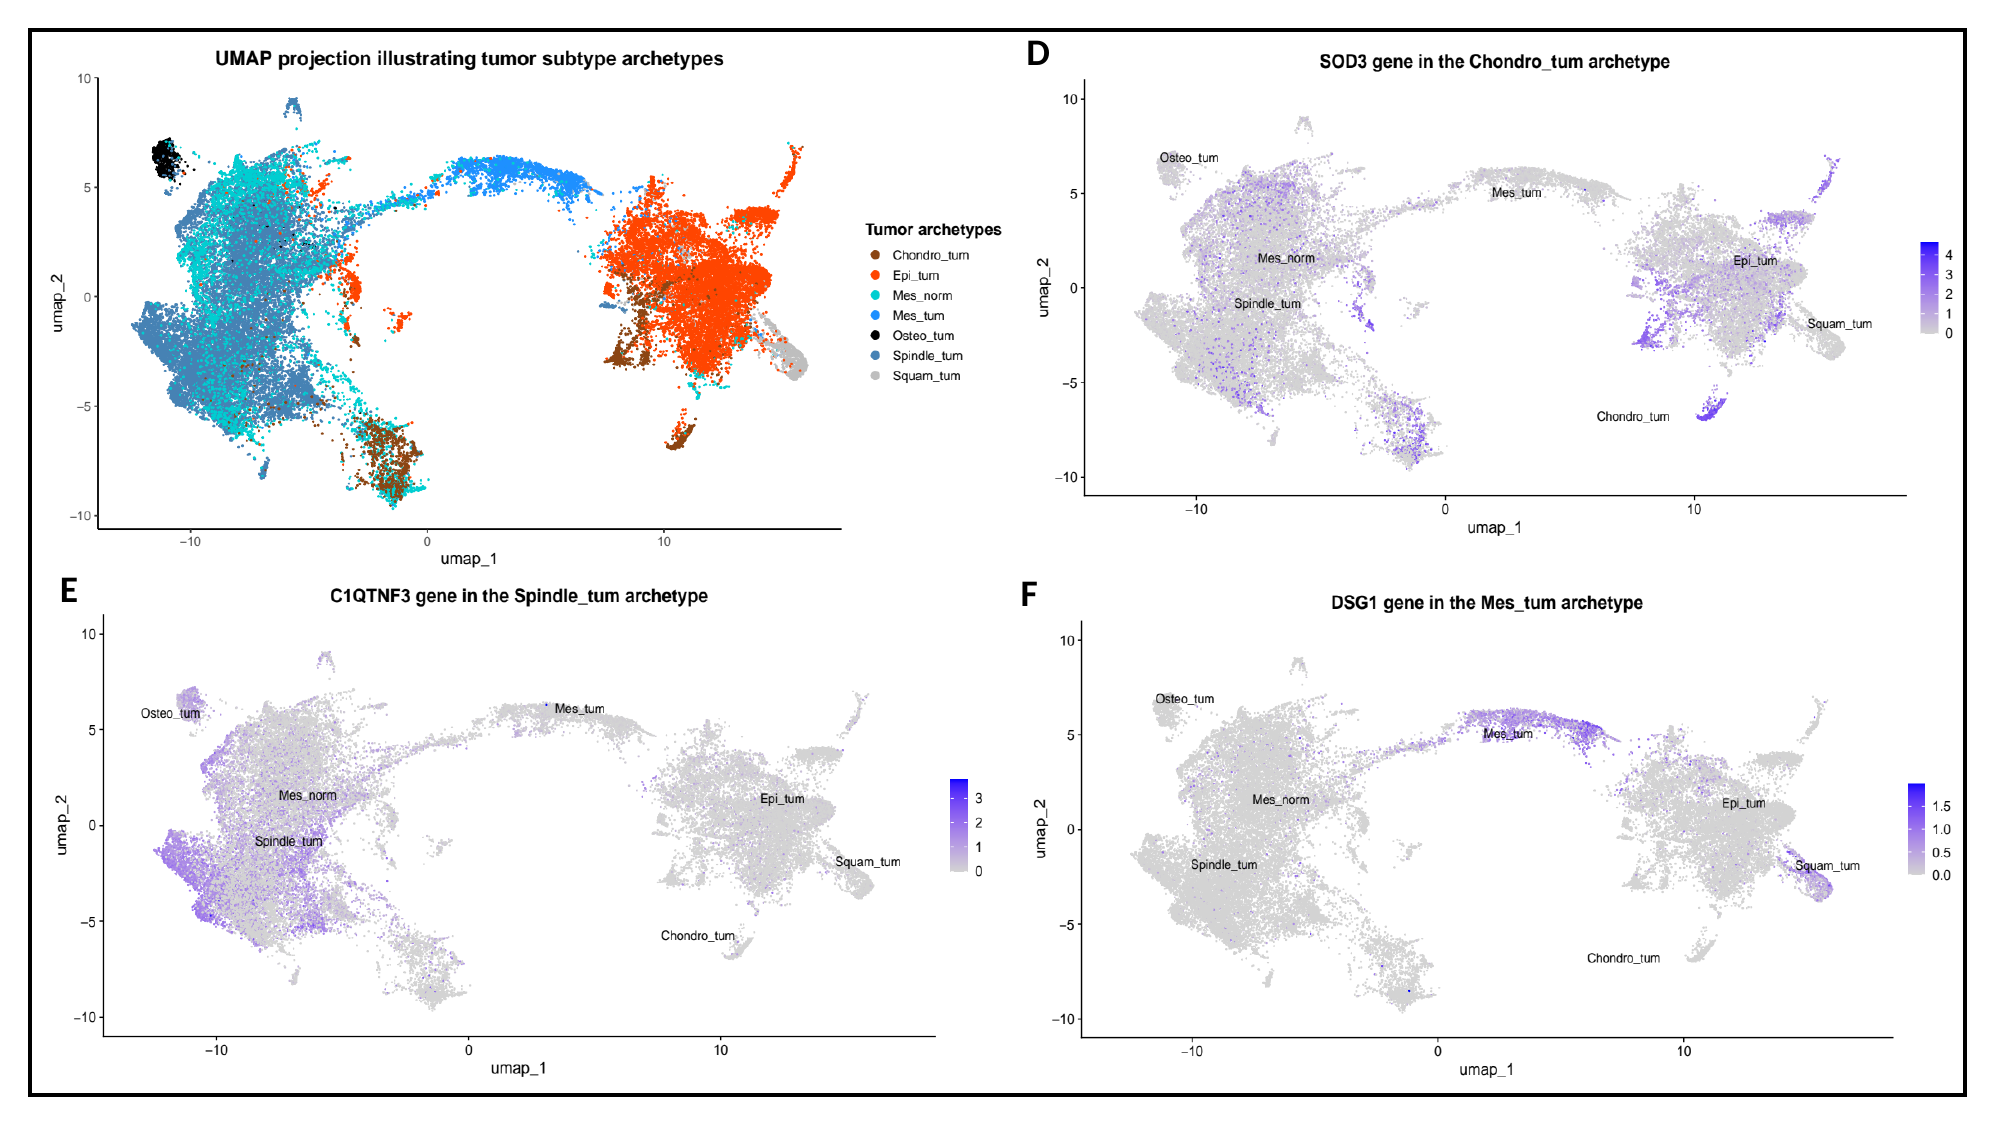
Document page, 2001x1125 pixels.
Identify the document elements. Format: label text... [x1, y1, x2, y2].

picture [1020, 580, 1963, 1093]
text_box D [1011, 20, 1079, 81]
text_box F [1005, 561, 1074, 622]
picture [36, 36, 1963, 1092]
text_box E [45, 558, 113, 618]
